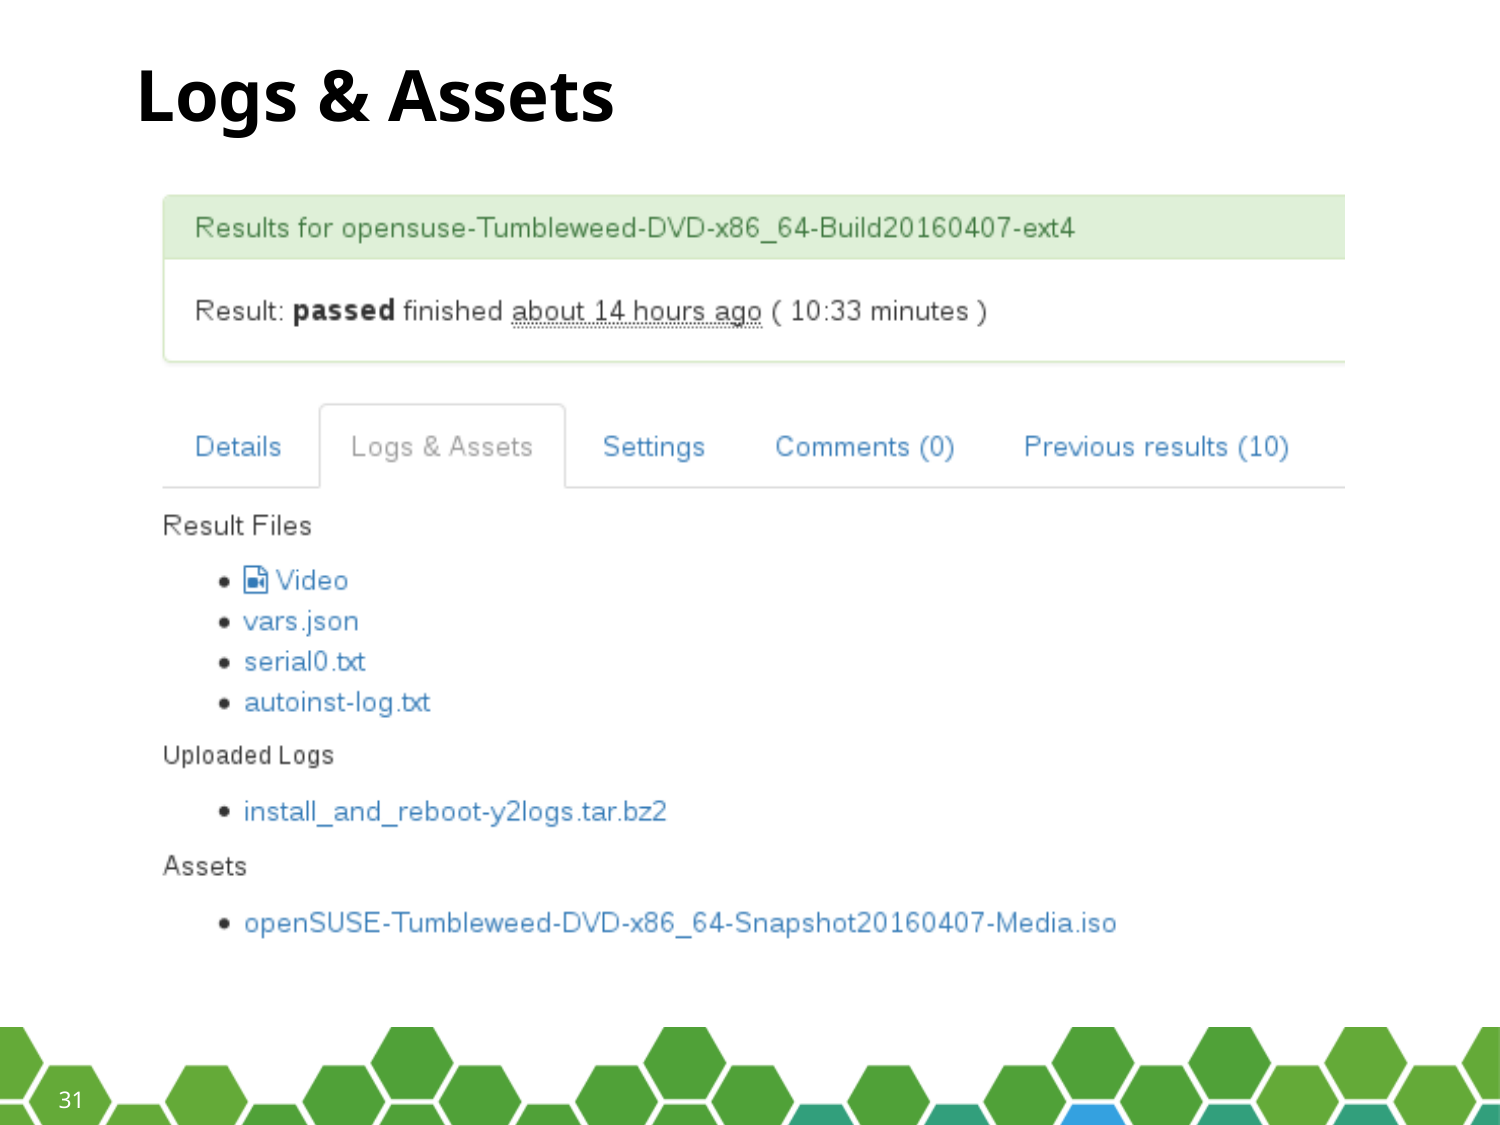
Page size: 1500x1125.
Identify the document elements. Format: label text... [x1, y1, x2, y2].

picture [155, 183, 1345, 959]
title Logs & Assets [135, 12, 1372, 175]
picture [0, 1027, 1500, 1125]
